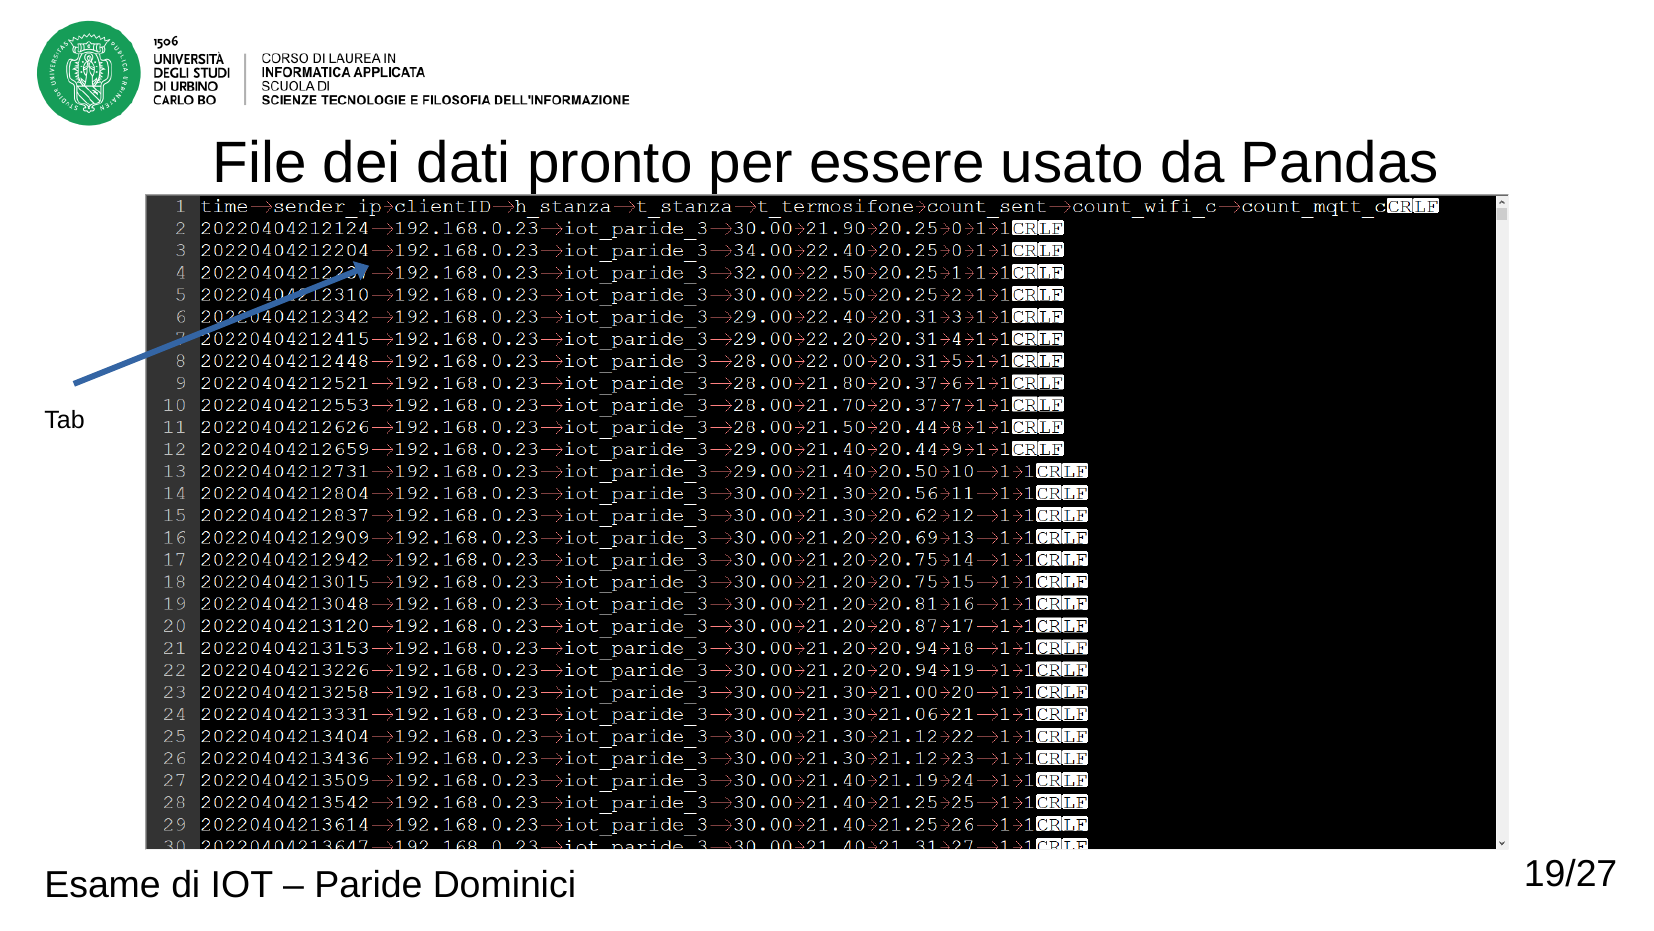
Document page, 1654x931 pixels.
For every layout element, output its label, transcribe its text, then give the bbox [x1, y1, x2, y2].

picture [145, 194, 1509, 850]
text_box <numero>/27 [1387, 845, 1625, 916]
picture [25, 17, 650, 128]
text_box Tab [29, 398, 119, 442]
title File dei dati pronto per essere usato da Pandas [82, 118, 1571, 207]
text_box Esame di IOT – Paride Dominici [29, 856, 680, 914]
